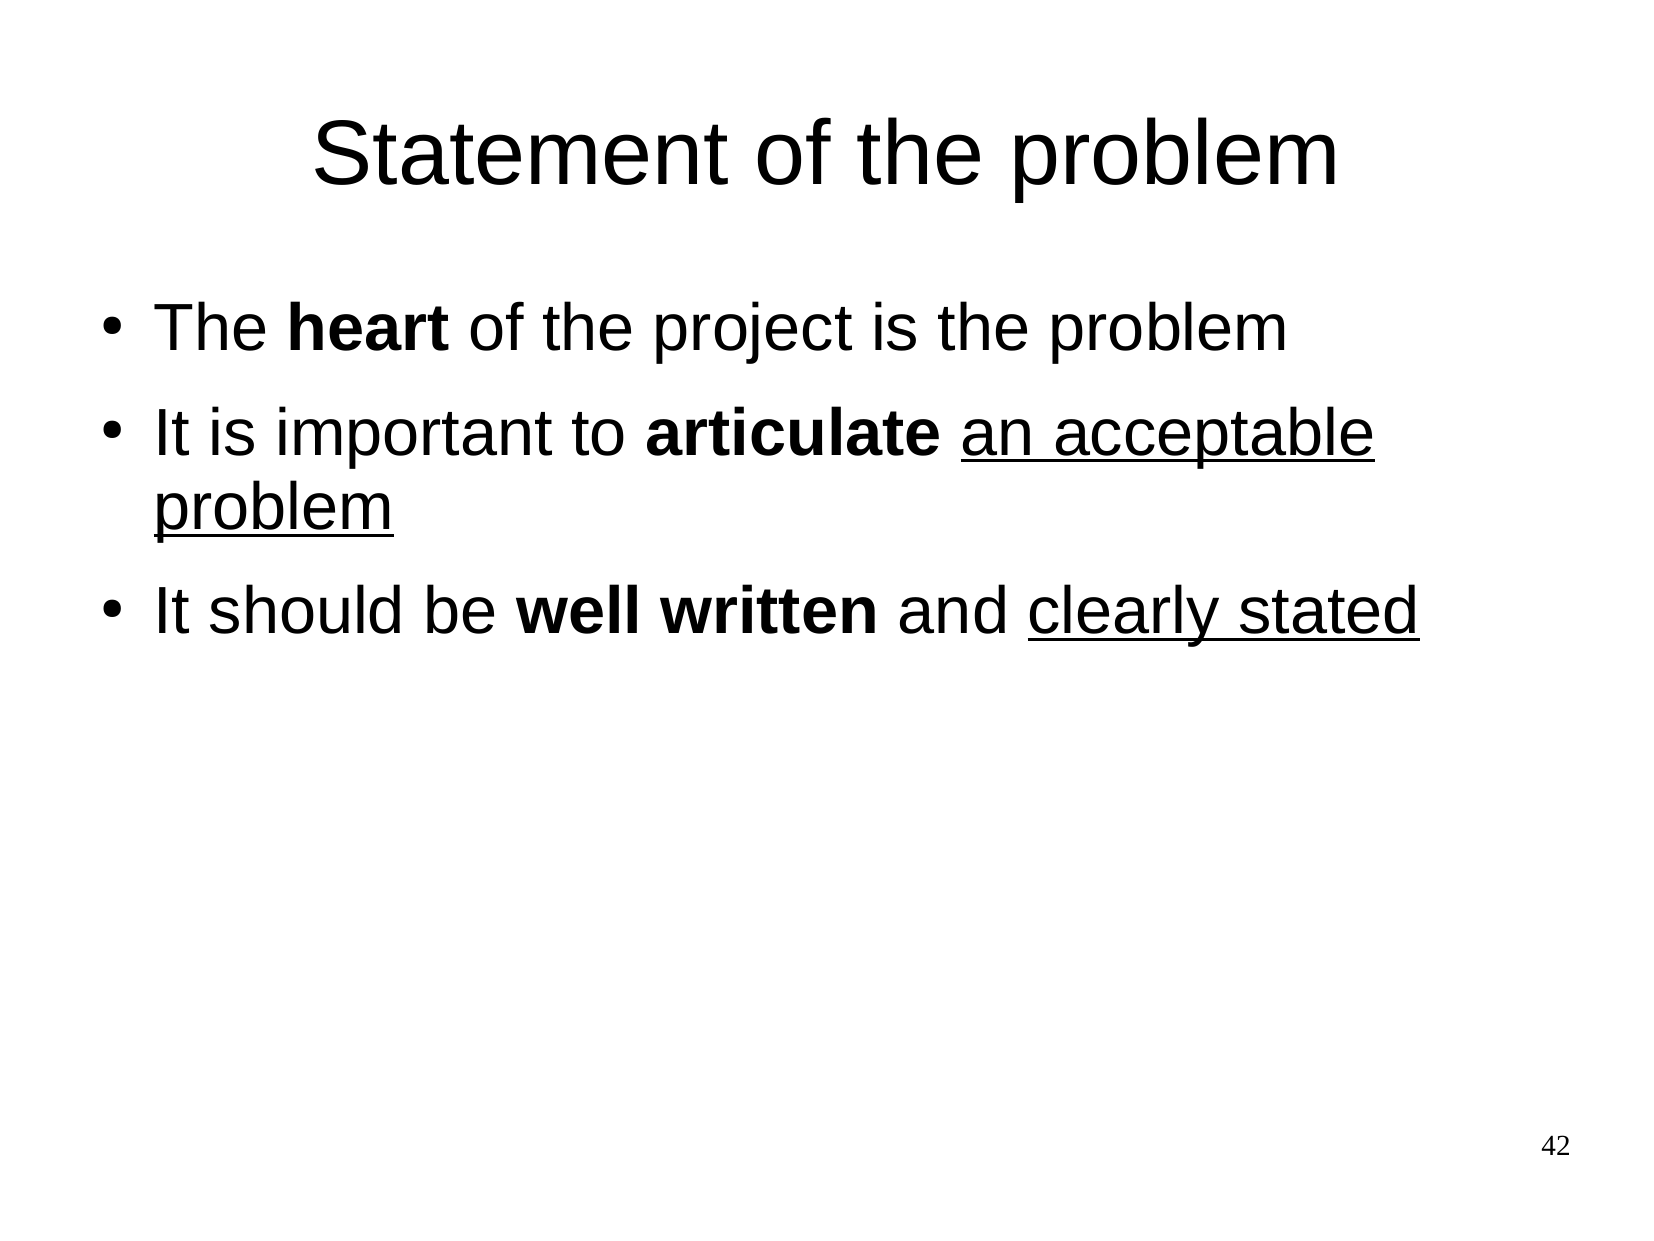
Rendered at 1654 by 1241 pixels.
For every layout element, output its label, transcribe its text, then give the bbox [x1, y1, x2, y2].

title Statement of the problem [82, 49, 1571, 257]
list The heart of the project is the problem It is important to articulate an acceptable problem It should be well written and clearly stated [82, 290, 1571, 1010]
